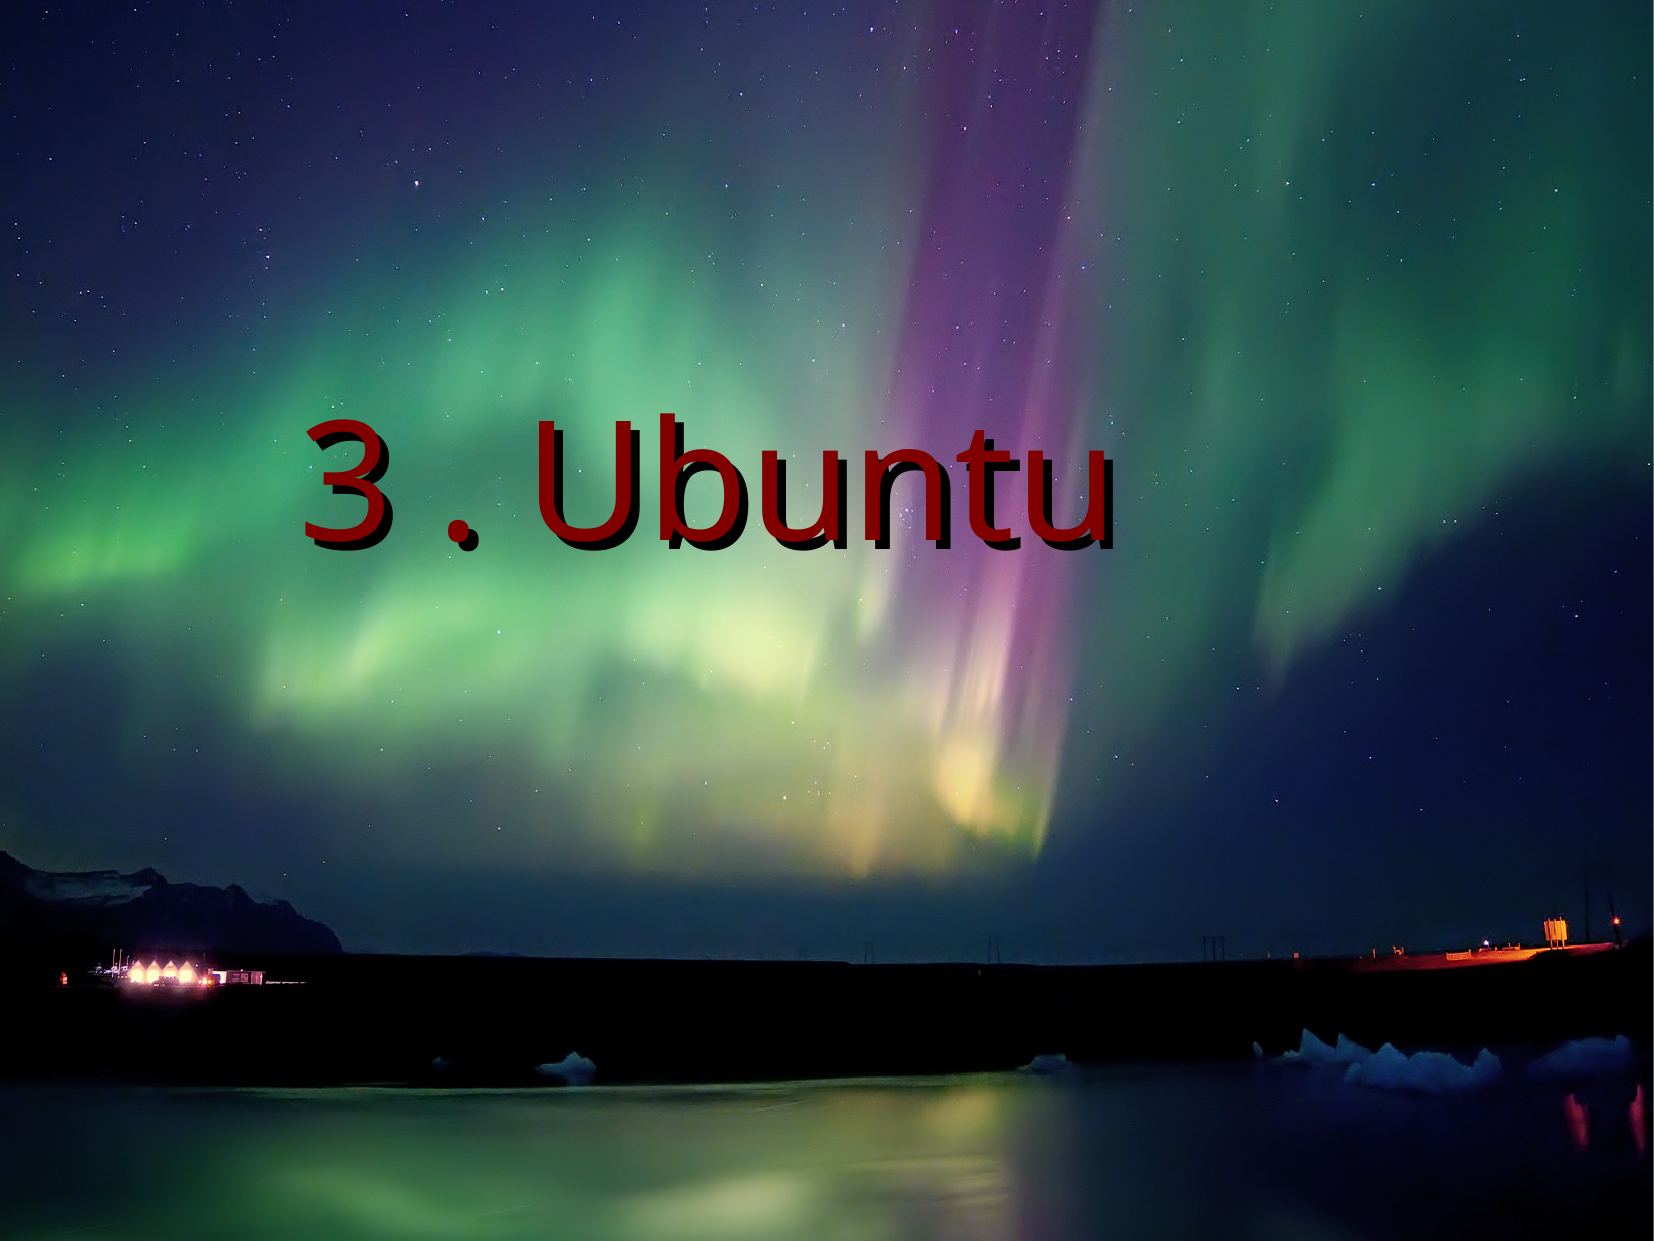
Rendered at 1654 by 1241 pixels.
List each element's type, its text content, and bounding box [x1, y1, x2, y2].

text_box 3 . Ubuntu [283, 354, 1300, 589]
picture [0, 0, 1654, 1241]
